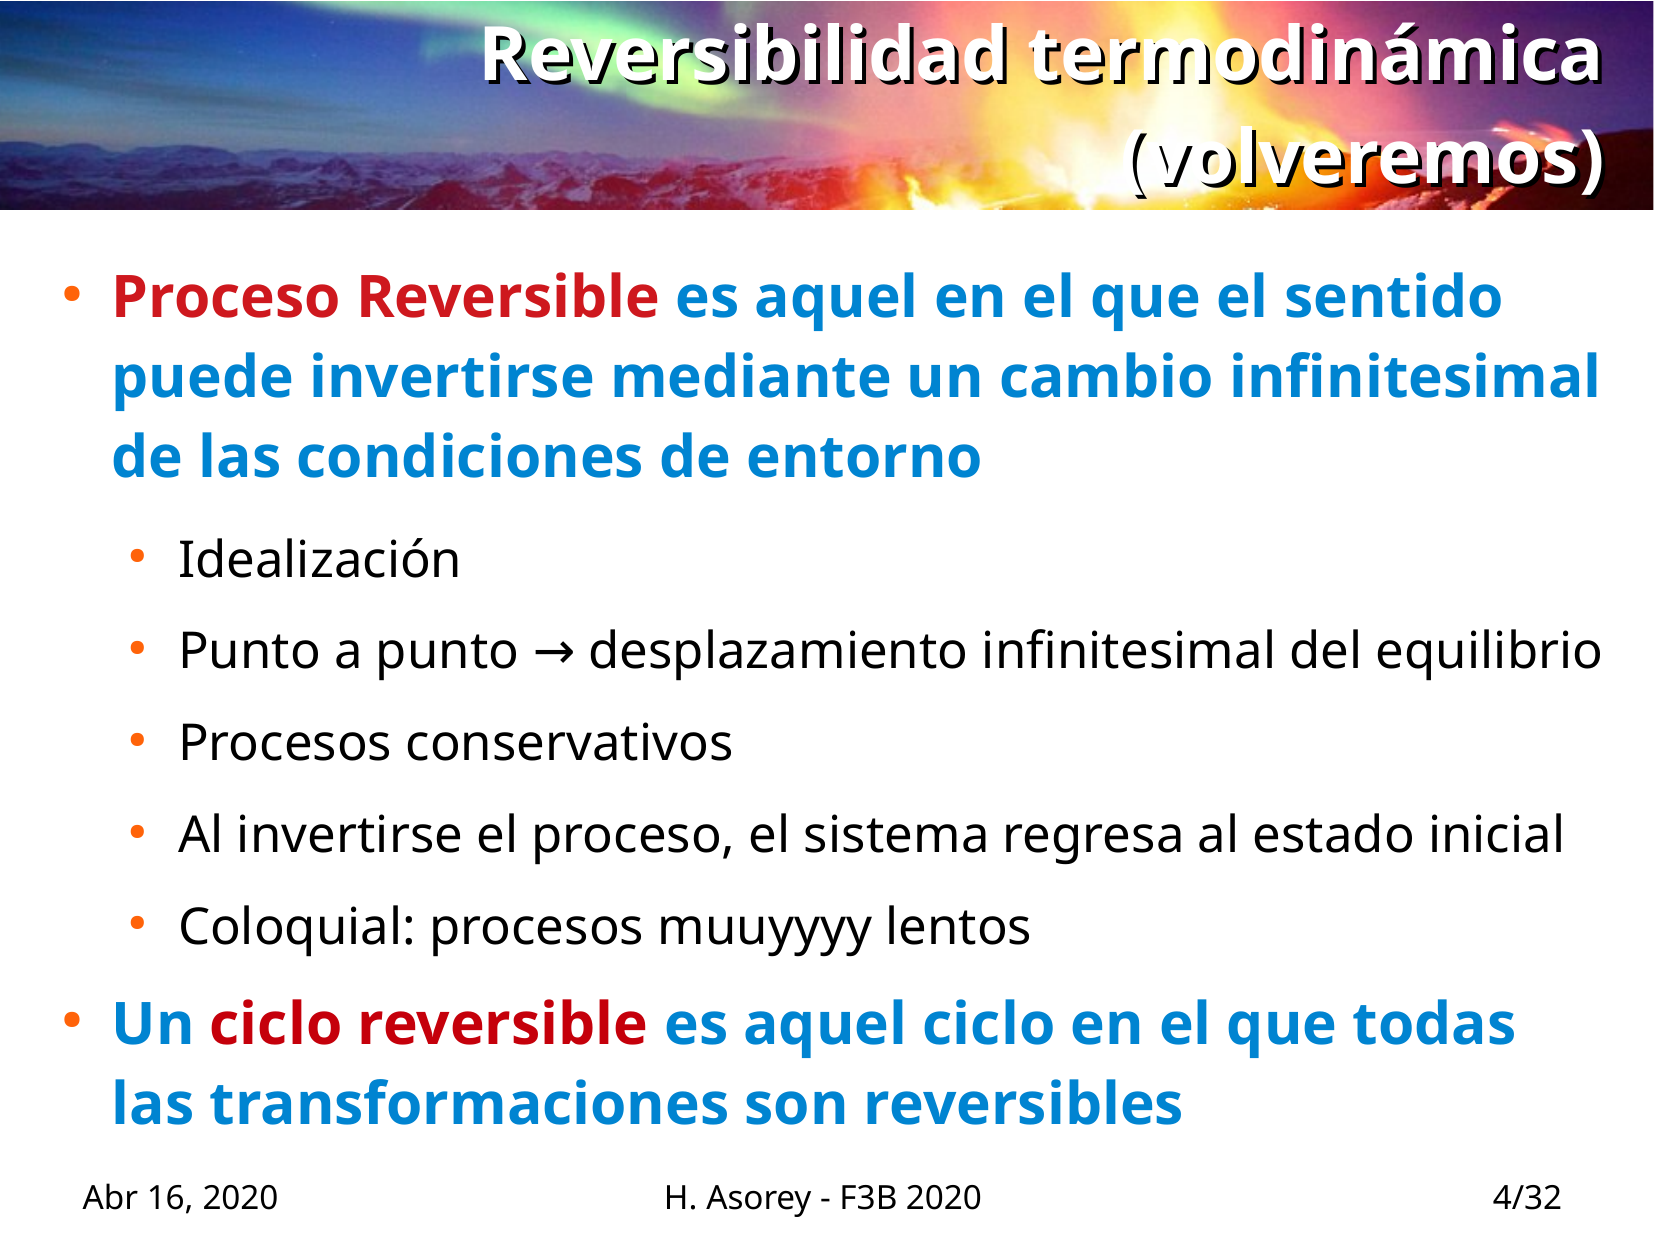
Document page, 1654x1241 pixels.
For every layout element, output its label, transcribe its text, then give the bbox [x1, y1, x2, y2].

title Reversibilidad termodinámica (volveremos) [45, 15, 1606, 191]
picture [0, 1, 1654, 210]
list Proceso Reversible es aquel en el que el sentido puede invertirse mediante un cambio infinitesimal de las condiciones de entorno Idealización Punto a punto → desplazamiento infinitesimal del equilibrio Procesos conservativos Al invertirse el proceso, el sistema regresa al estado inicial Coloquial: procesos muuyyyy lentos Un ciclo reversible es aquel ciclo en el que todas las transformaciones son reversibles [45, 255, 1606, 1156]
